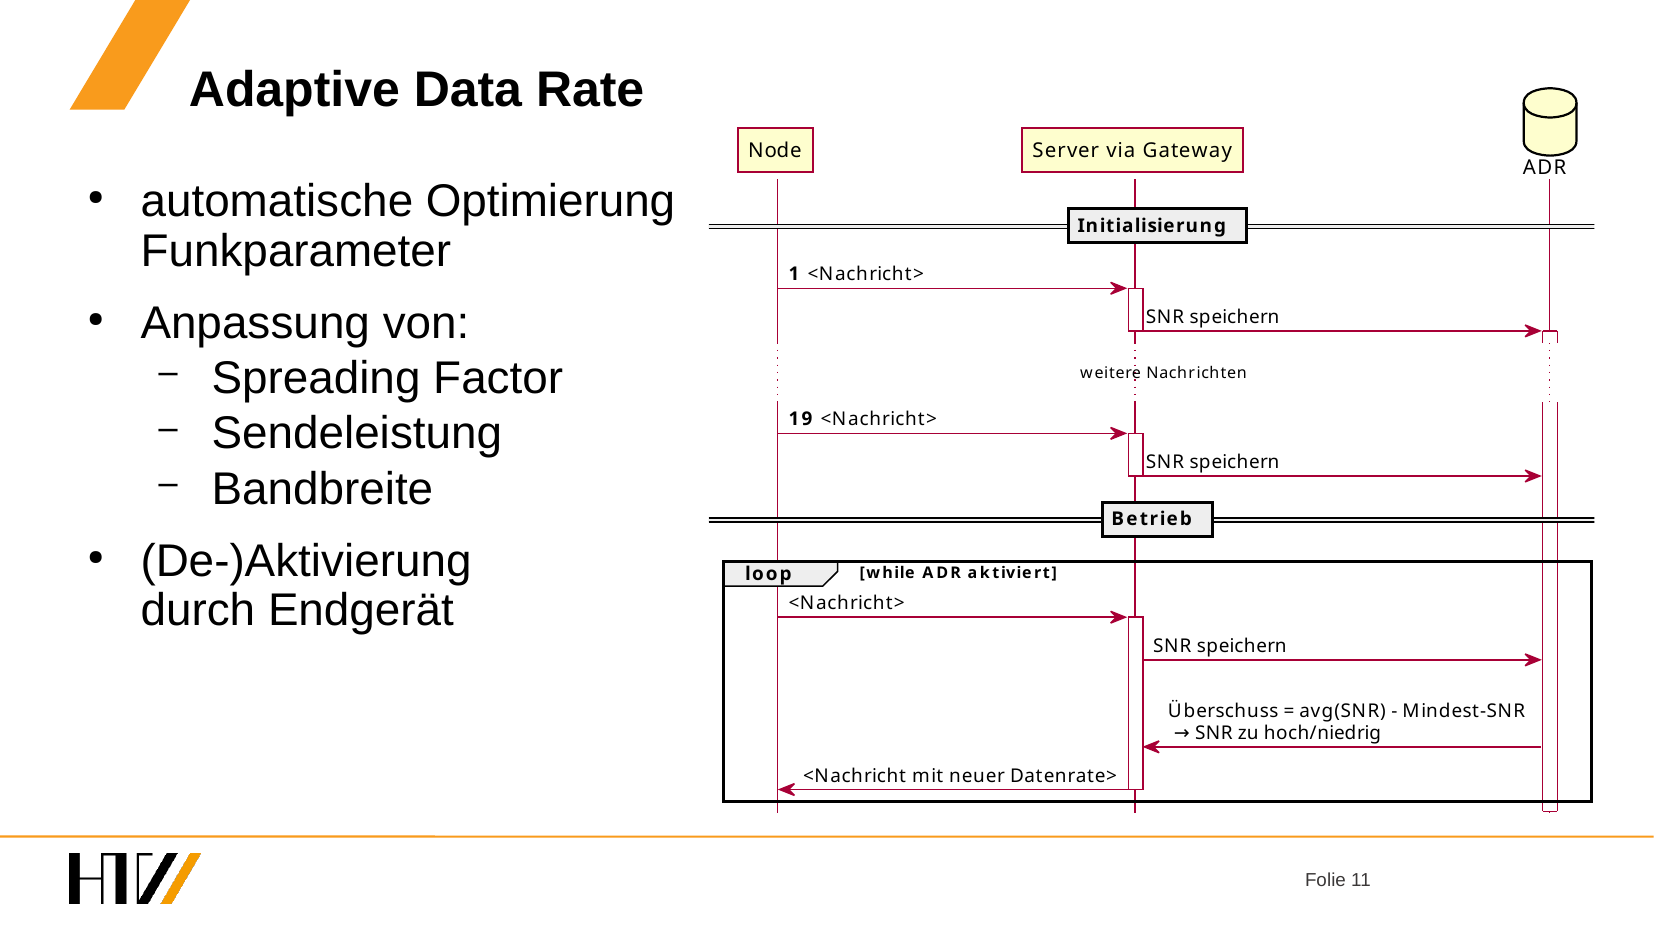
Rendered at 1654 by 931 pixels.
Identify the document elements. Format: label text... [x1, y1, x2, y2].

list automatische Optimierung Funkparameter Anpassung von: Spreading Factor Sendeleistung Bandbreite (De-)Aktivierung durch Endgerät [69, 177, 708, 648]
slide_number Folie <Foliennummer> [1281, 853, 1395, 904]
title Adaptive Data Rate [188, 32, 1574, 118]
picture [708, 80, 1595, 813]
picture [69, 853, 201, 904]
